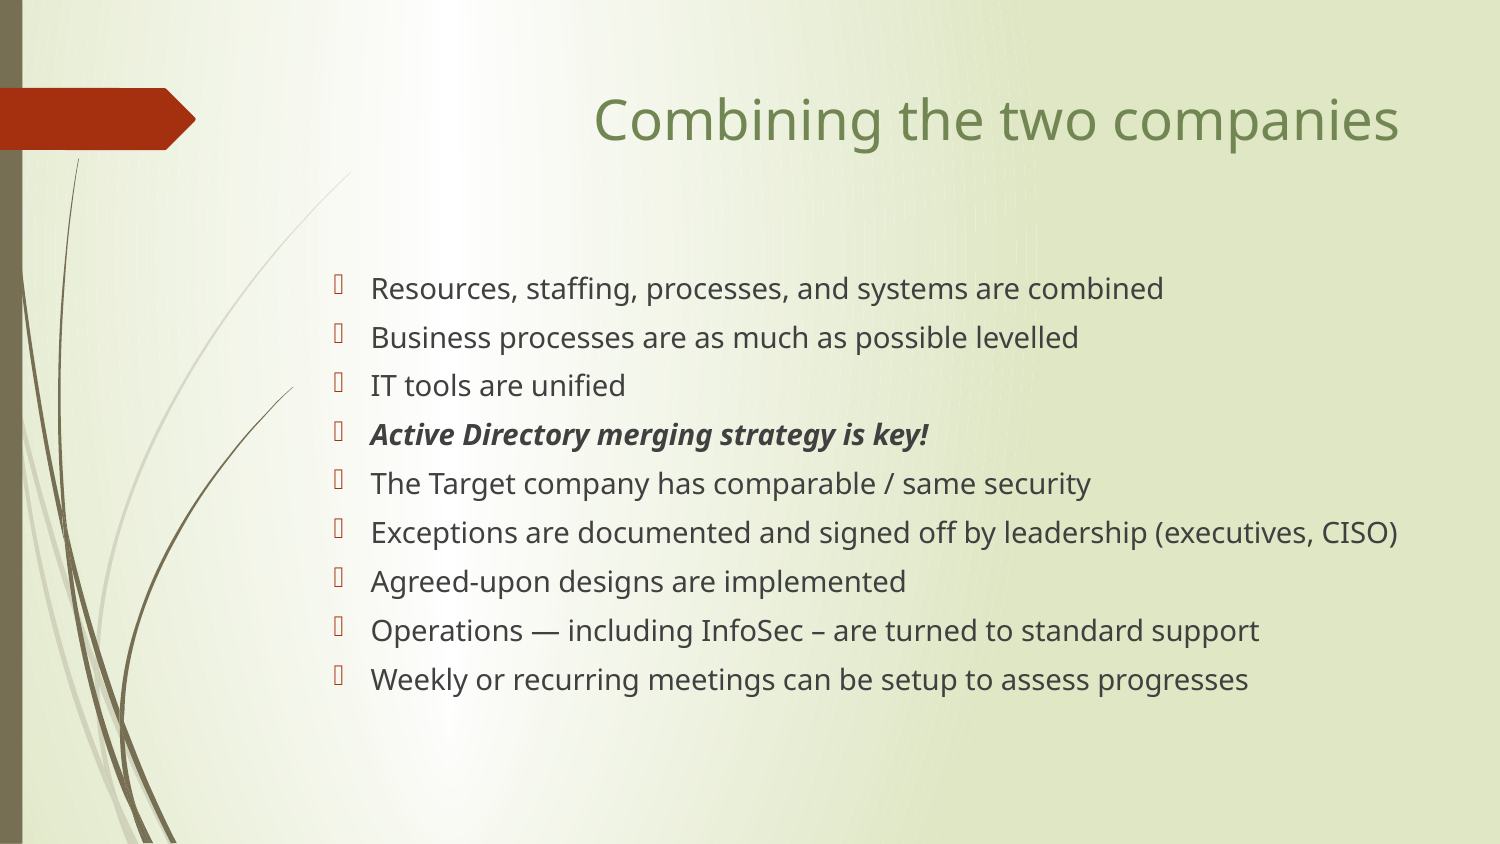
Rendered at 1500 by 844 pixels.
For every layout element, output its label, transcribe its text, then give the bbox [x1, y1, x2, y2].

list Resources, staffing, processes, and systems are combined Business processes are as much as possible levelled IT tools are unified Active Directory merging strategy is key! The Target company has comparable / same security Exceptions are documented and signed off by leadership (executives, CISO) Agreed-upon designs are implemented Operations — including InfoSec – are turned to standard support Weekly or recurring meetings can be setup to assess progresses [318, 262, 1416, 728]
title Combining the two companies [319, 76, 1416, 235]
